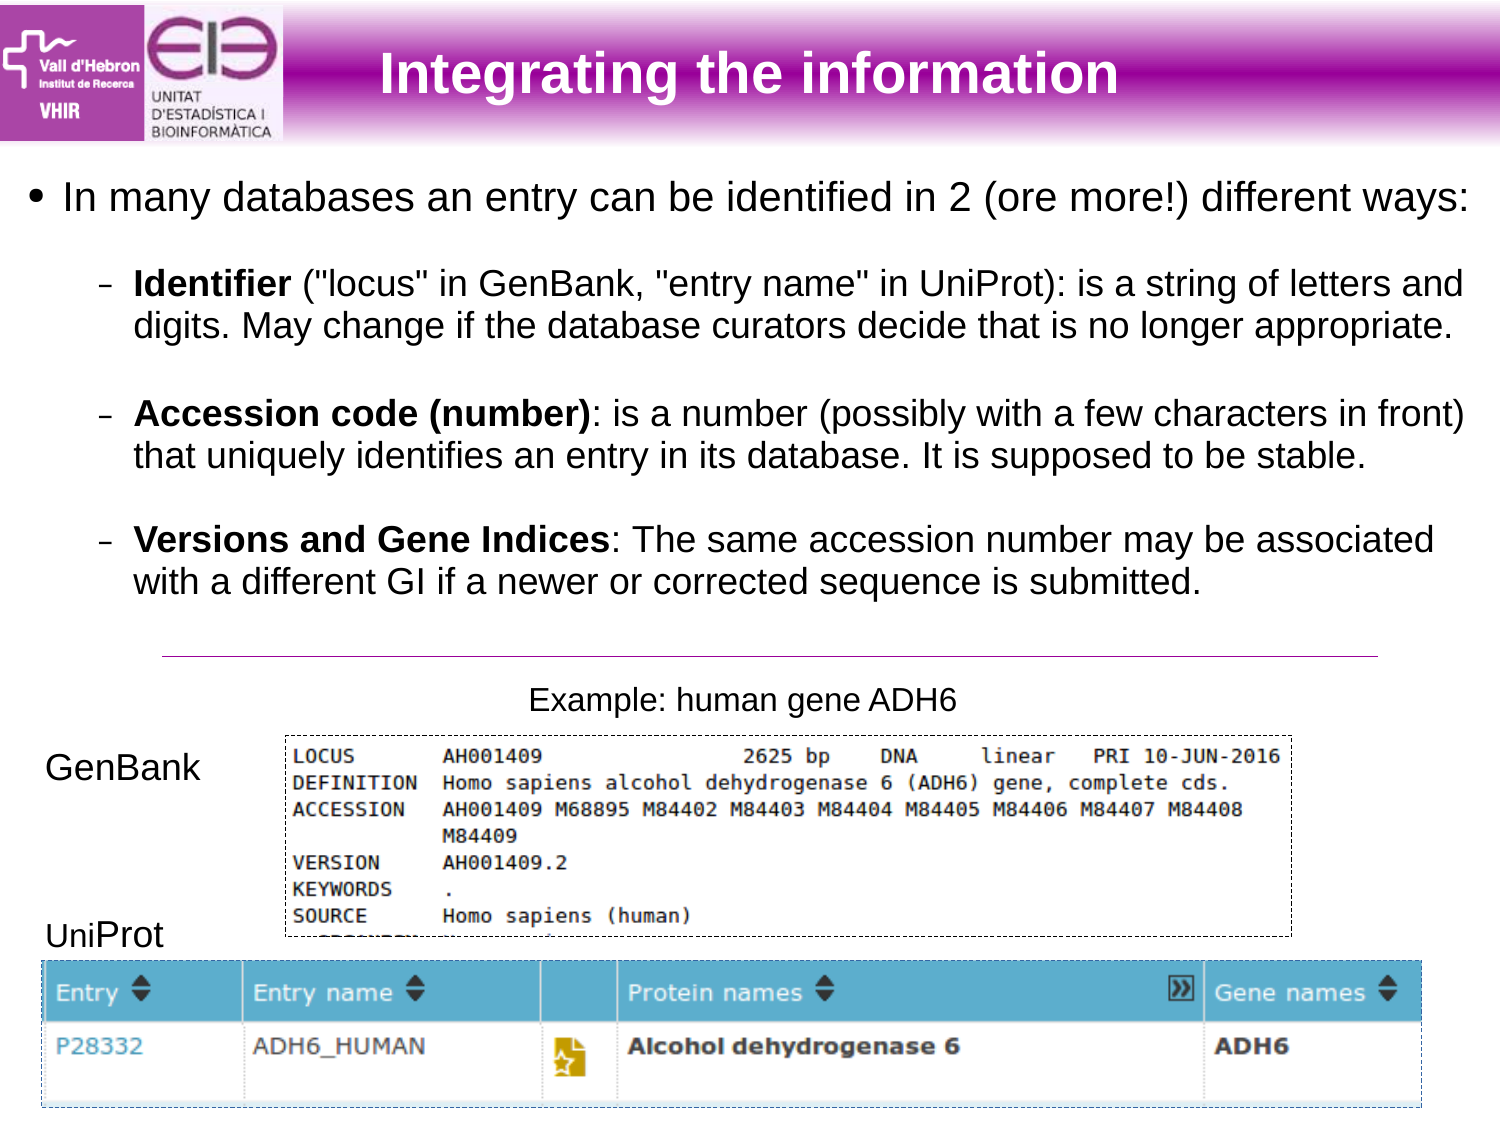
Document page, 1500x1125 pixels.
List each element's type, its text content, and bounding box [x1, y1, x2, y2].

text_box UniProt [30, 906, 241, 964]
text_box In many databases an entry can be identified in 2 (ore more!) different ways: Identifier ("locus" in GenBank, "entry name" in UniProt): is a string of letters and digits. May change if the database curators decide that is no longer appropriate. Accession code (number): is a number (possibly with a few characters in front) that uniquely identifies an entry in its database. It is supposed to be stable. Versions and Gene Indices: The same accession number may be associated with a different GI if a newer or corrected sequence is submitted. [12, 166, 1500, 663]
picture [285, 735, 1292, 937]
text_box Integrating the information [0, 0, 1500, 148]
picture [41, 960, 1422, 1108]
text_box Example: human gene ADH6 [513, 674, 1069, 735]
picture [0, 5, 284, 141]
text_box GenBank [30, 738, 241, 796]
